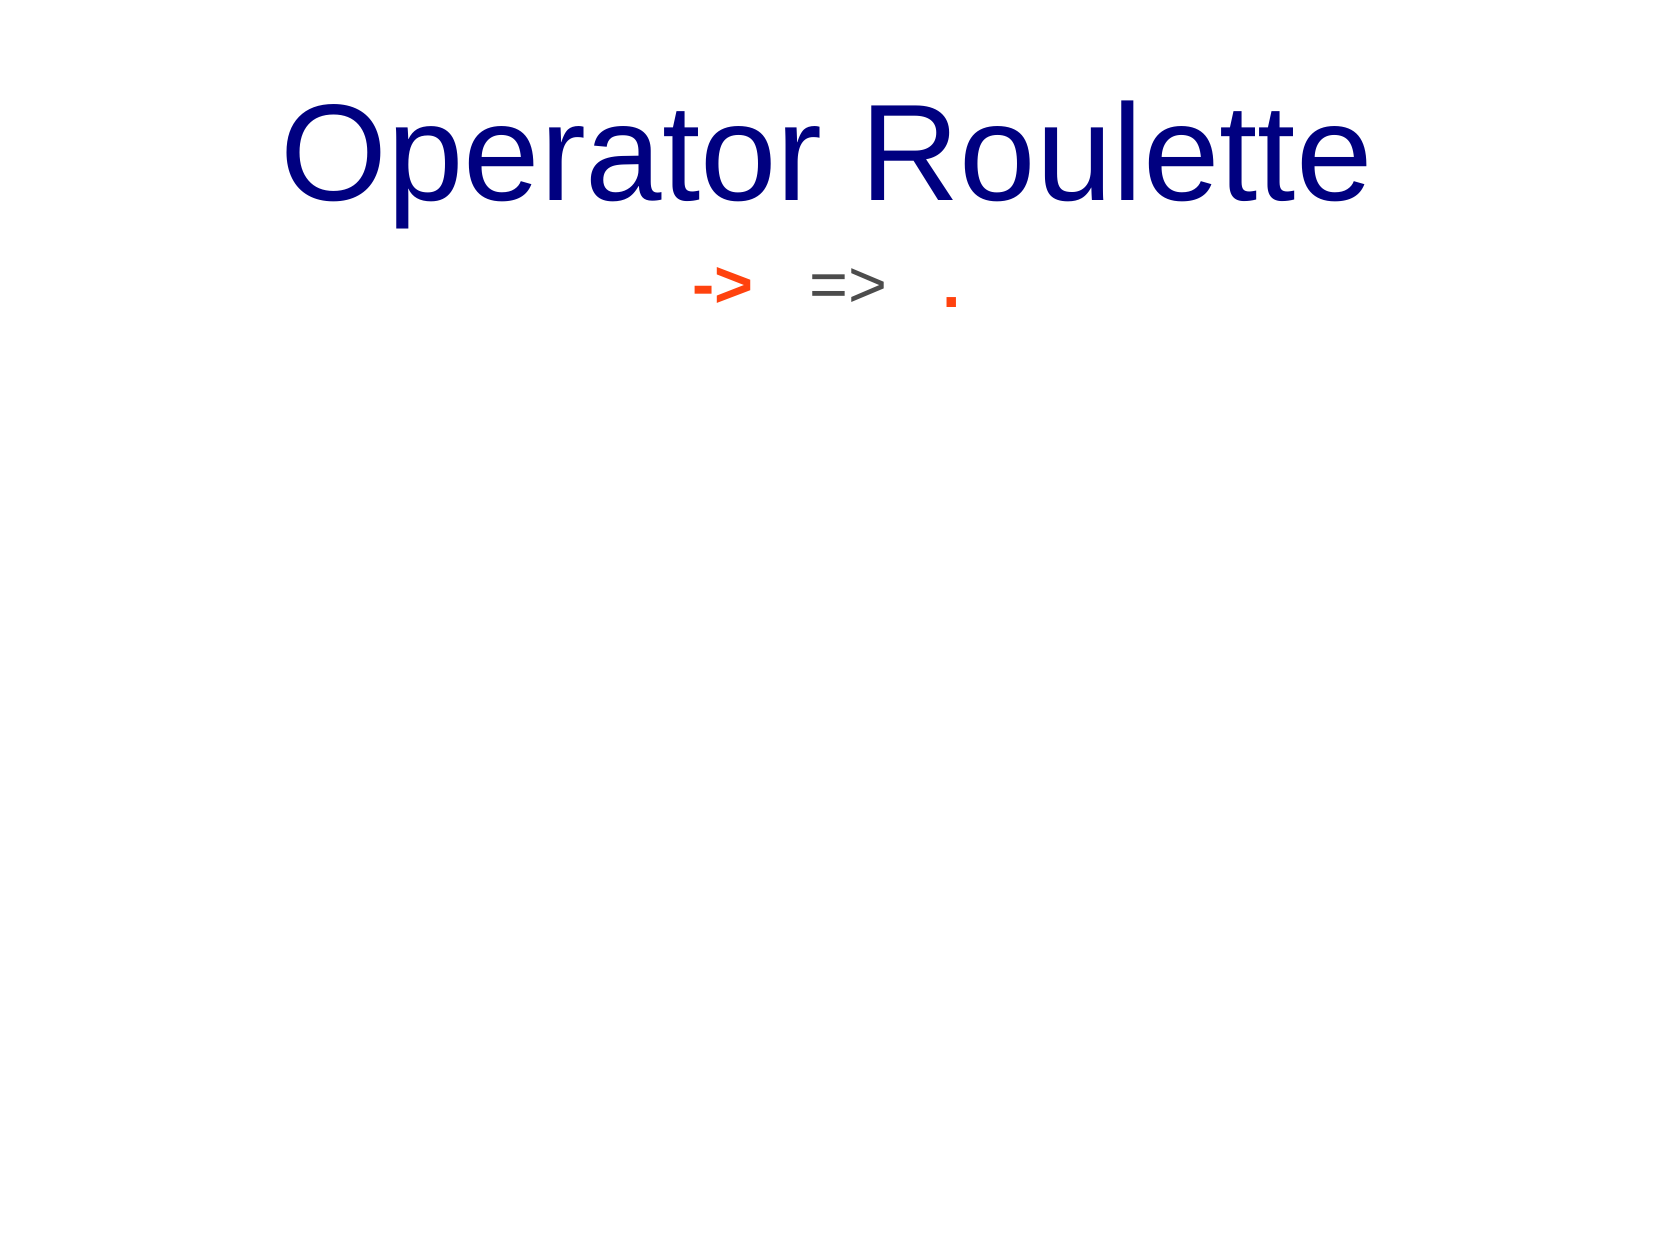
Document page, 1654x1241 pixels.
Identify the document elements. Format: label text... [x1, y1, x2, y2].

subtitle -> => . [82, 246, 1571, 1219]
title Operator Roulette [82, 49, 1571, 246]
